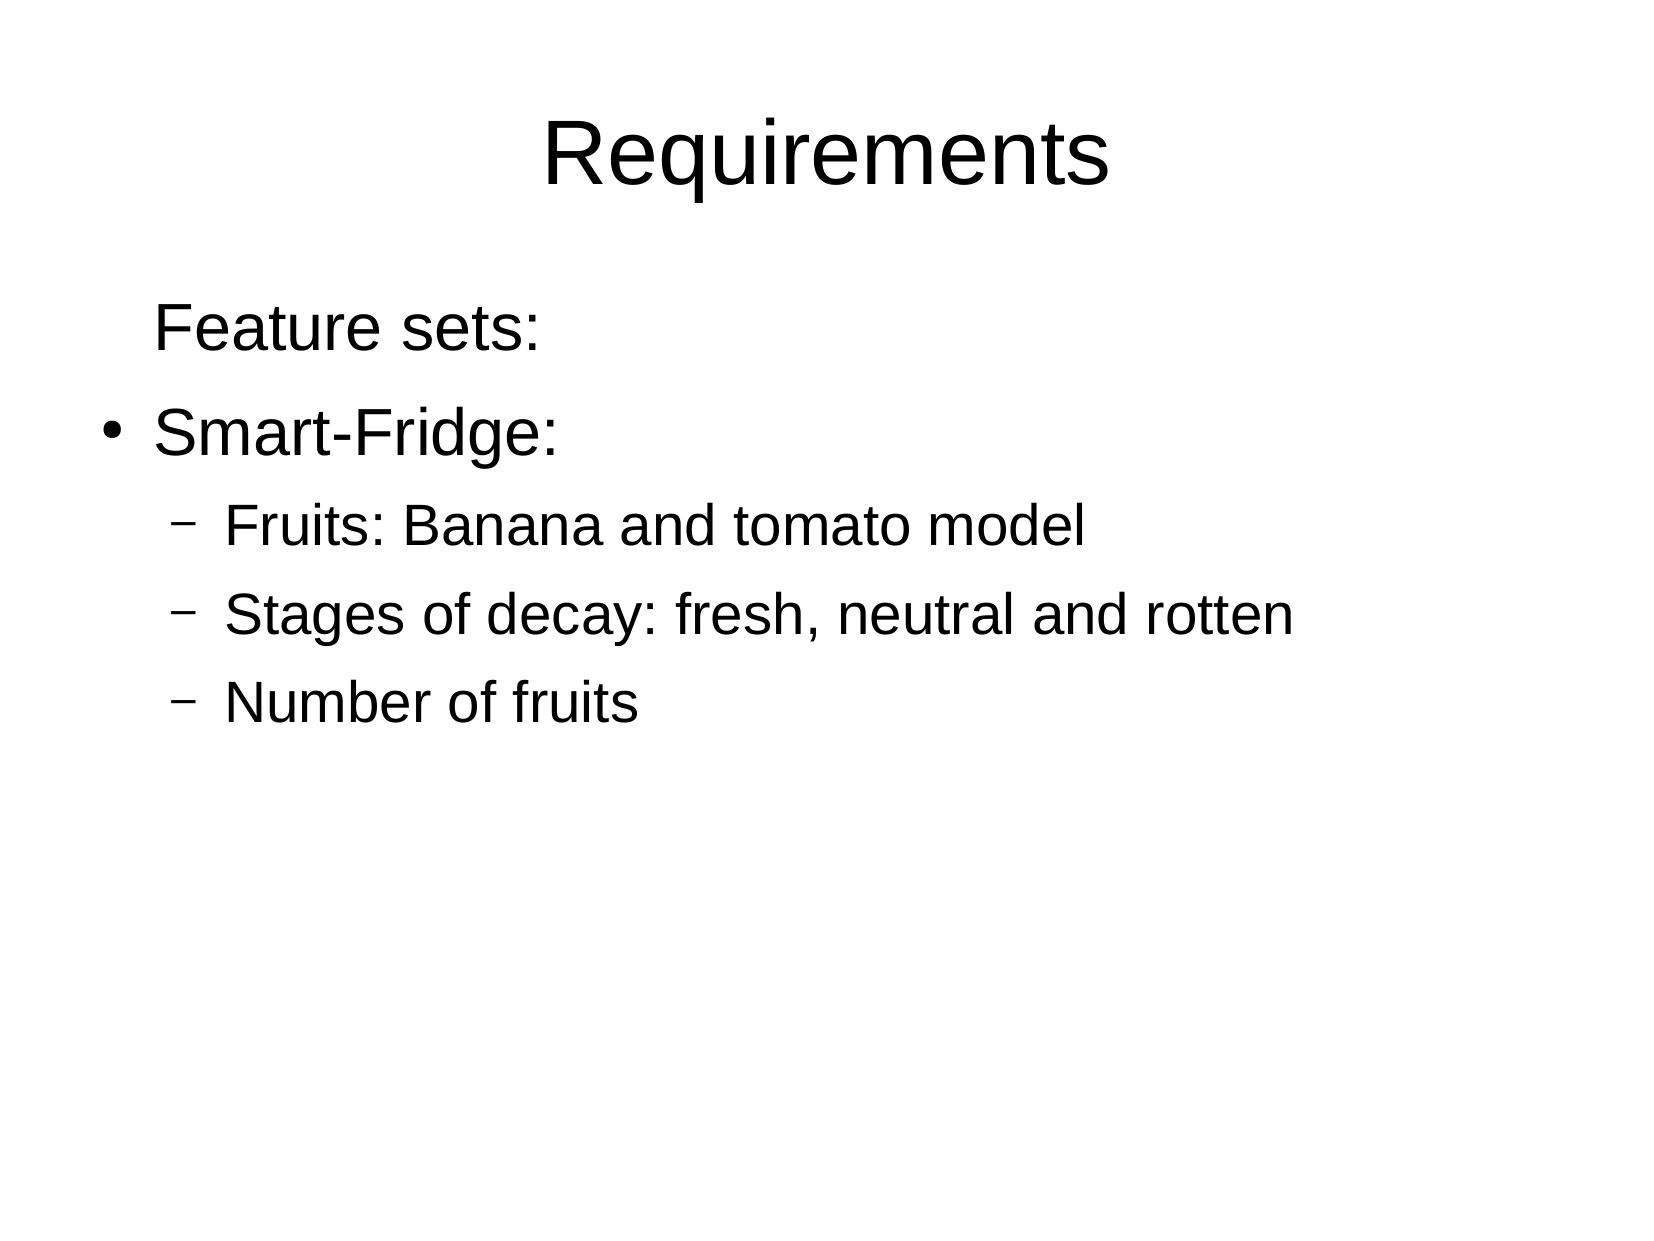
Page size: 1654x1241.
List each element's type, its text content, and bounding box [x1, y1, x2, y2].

title Requirements [82, 49, 1571, 257]
list Feature sets: Smart-Fridge: Fruits: Banana and tomato model Stages of decay: fresh, neutral and rotten Number of fruits [82, 290, 1571, 1010]
